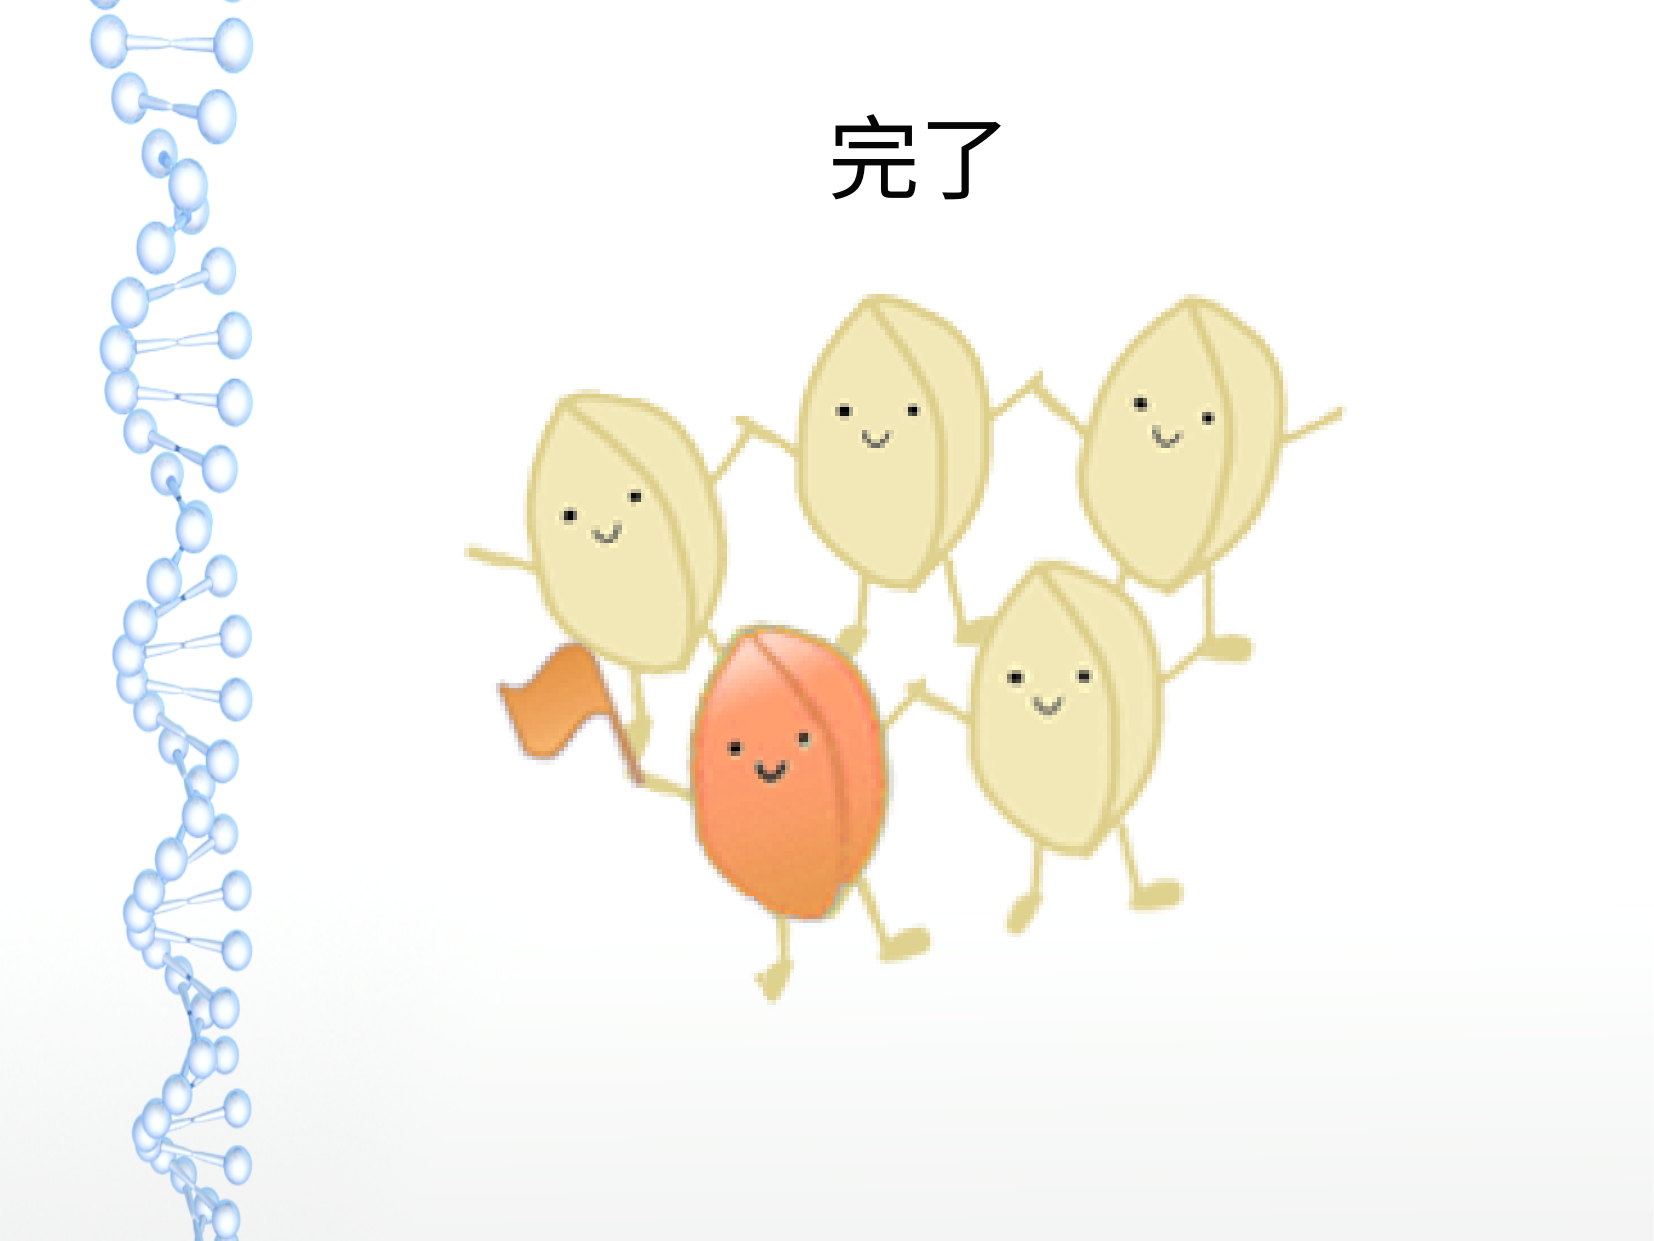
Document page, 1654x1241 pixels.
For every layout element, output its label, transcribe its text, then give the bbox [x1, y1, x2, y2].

title 完了 [269, 49, 1571, 257]
picture [0, 0, 1654, 1241]
